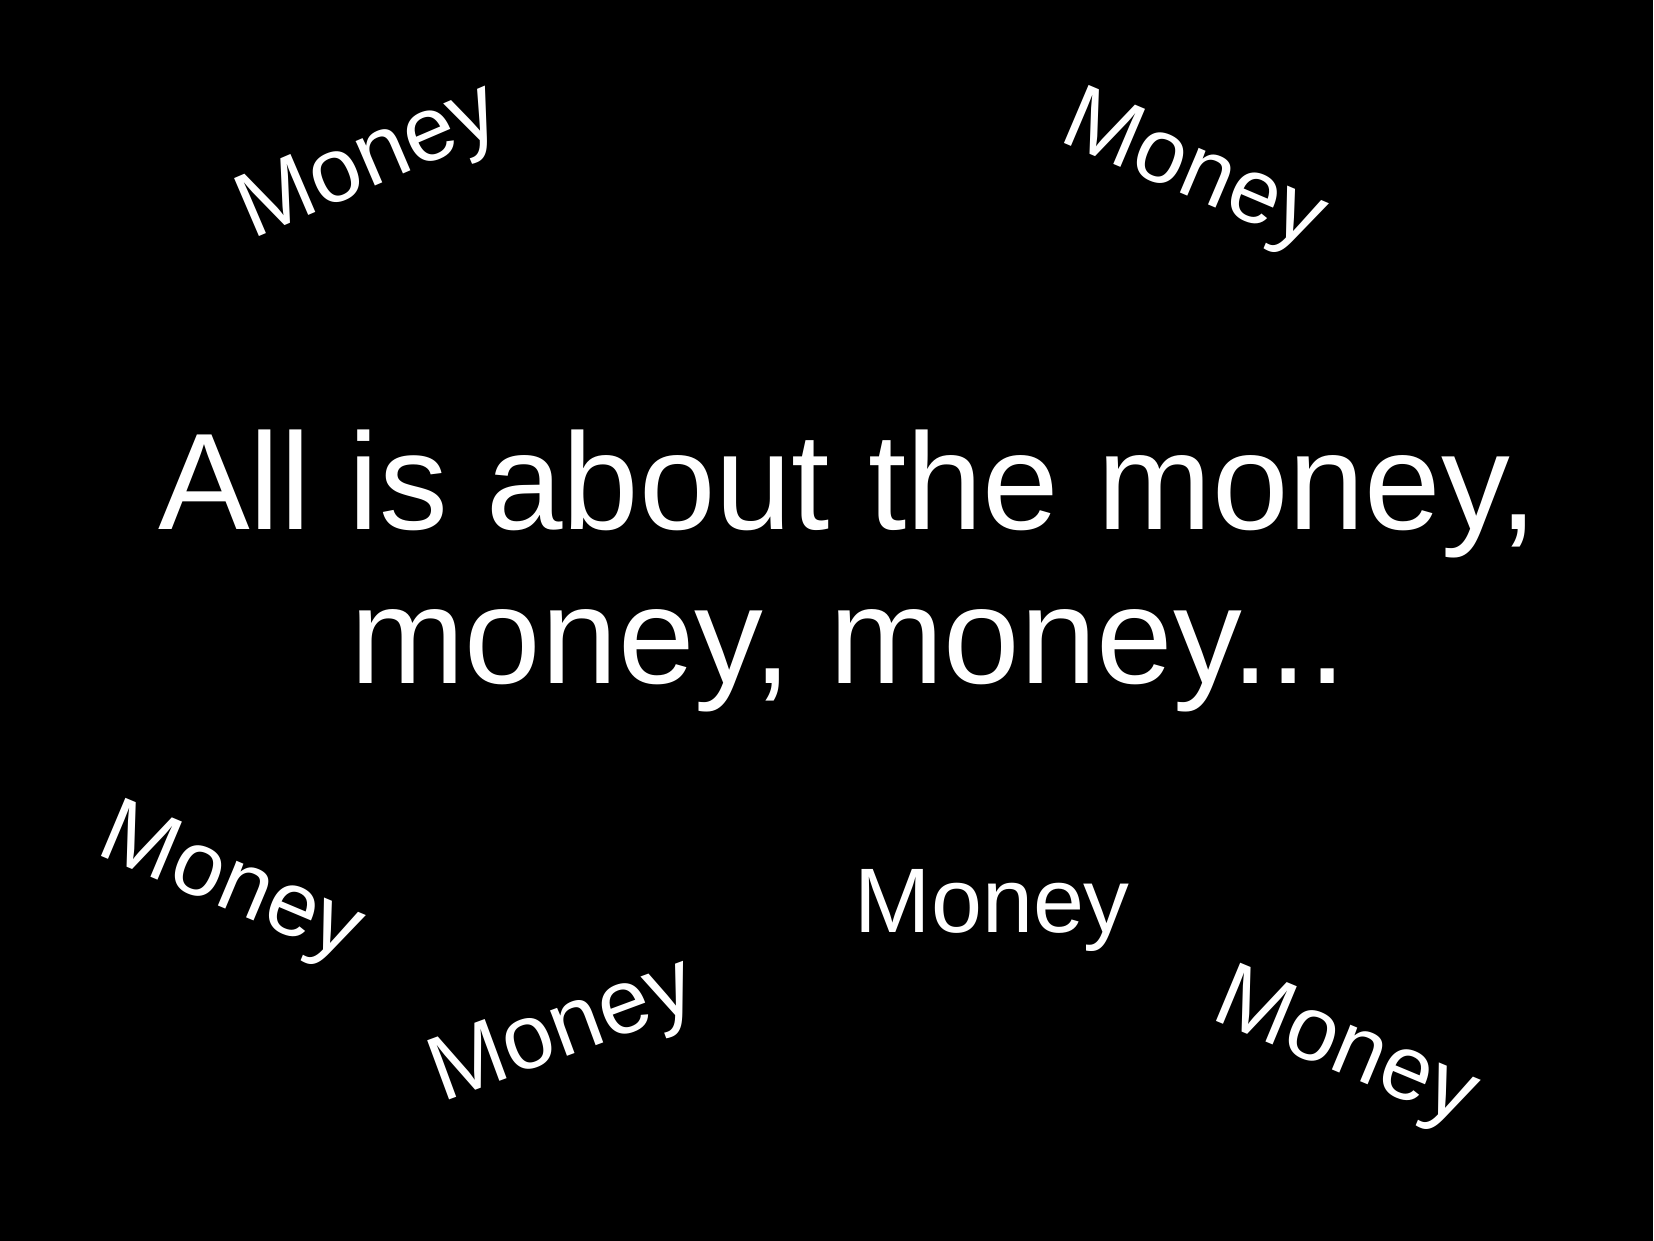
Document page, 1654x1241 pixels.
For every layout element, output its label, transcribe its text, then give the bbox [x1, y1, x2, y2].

text_box Money [203, 18, 586, 271]
text_box Money [70, 765, 601, 1077]
text_box Money [396, 858, 901, 1134]
text_box Money [1032, 51, 1563, 366]
text_box Money [1185, 930, 1653, 1234]
text_box Money [840, 842, 1366, 961]
title All is about the money, money, money... [105, 405, 1593, 713]
